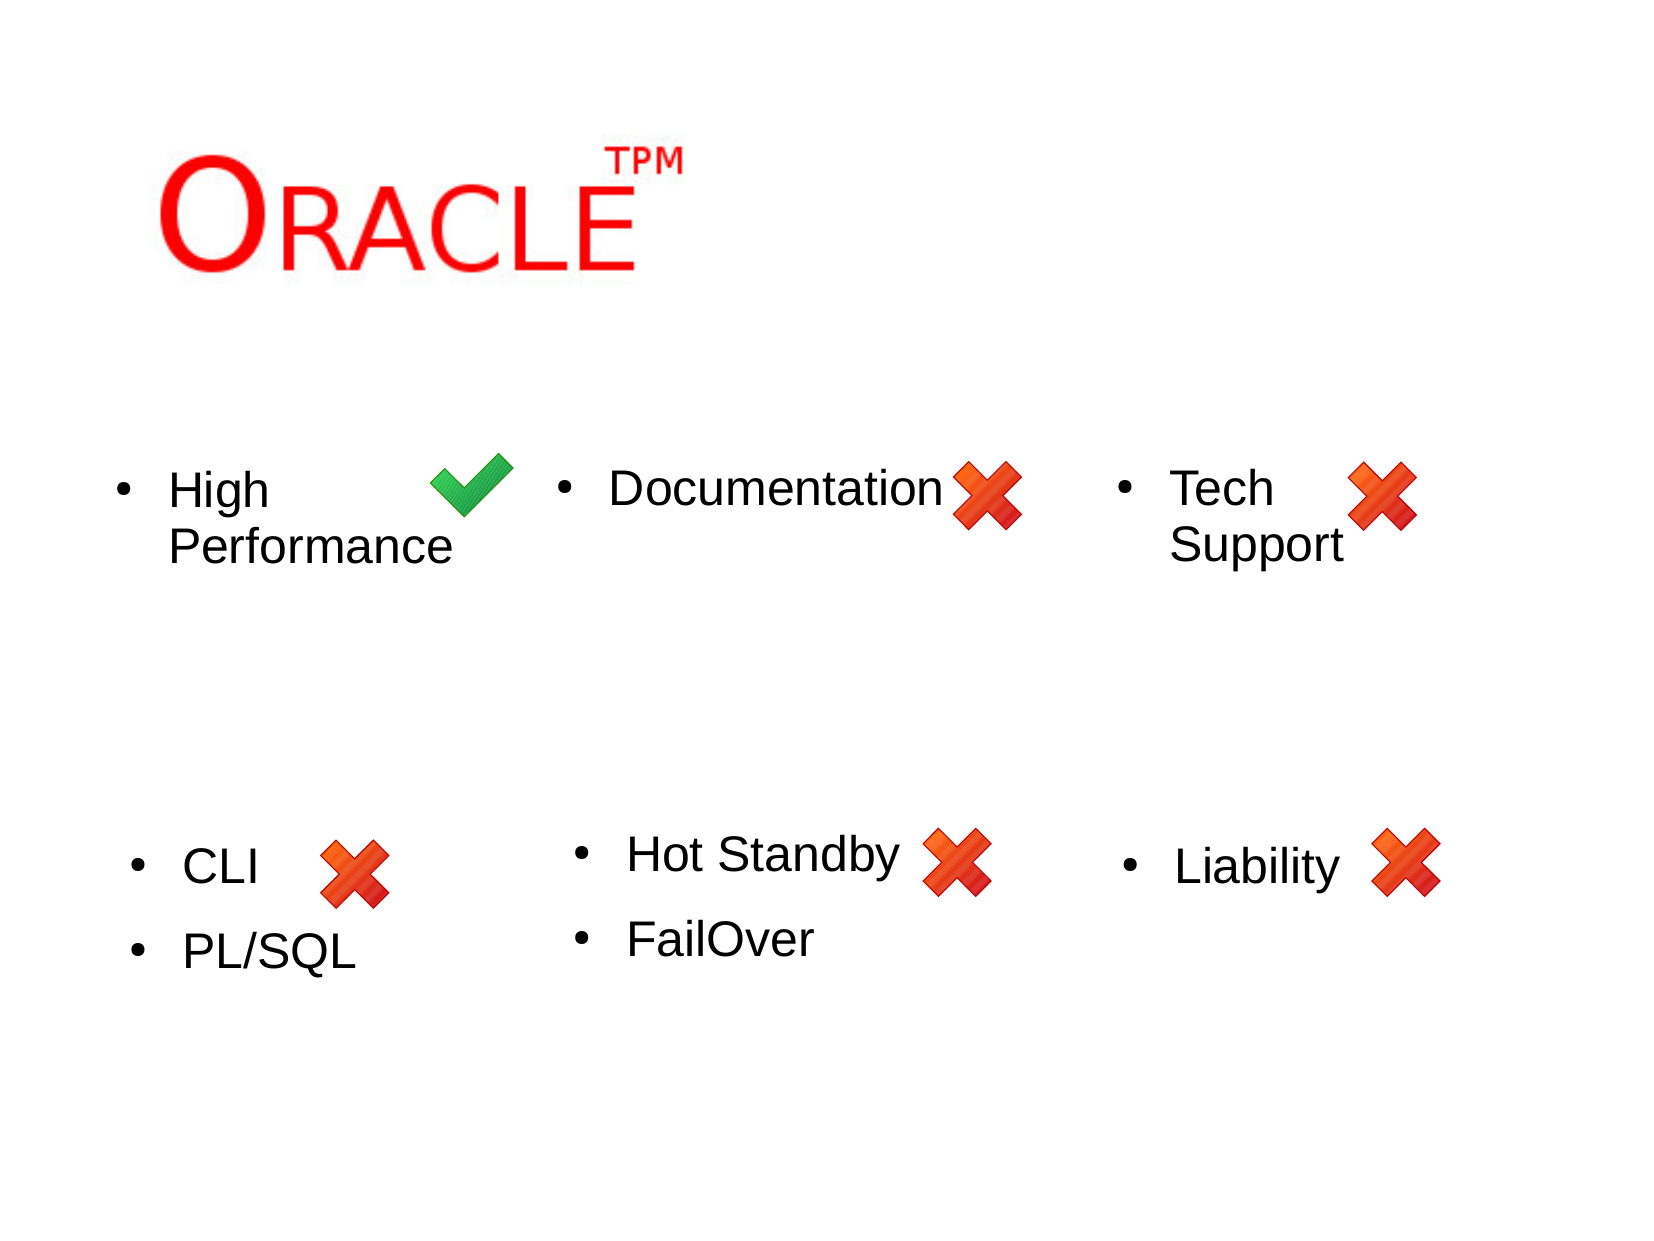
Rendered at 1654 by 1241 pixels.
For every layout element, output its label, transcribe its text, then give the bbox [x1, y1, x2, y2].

list CLI PL/SQL [111, 838, 591, 1182]
picture [927, 436, 1047, 555]
list High Performance [97, 462, 485, 806]
picture [1346, 803, 1465, 922]
list Liability [1103, 838, 1583, 1182]
list Hot Standby FailOver [555, 826, 1035, 1170]
picture [134, 118, 697, 300]
picture [1322, 437, 1441, 556]
picture [897, 803, 1016, 922]
picture [413, 425, 529, 541]
list Tech Support [1098, 460, 1441, 804]
list Documentation [538, 460, 1075, 804]
picture [295, 814, 414, 934]
